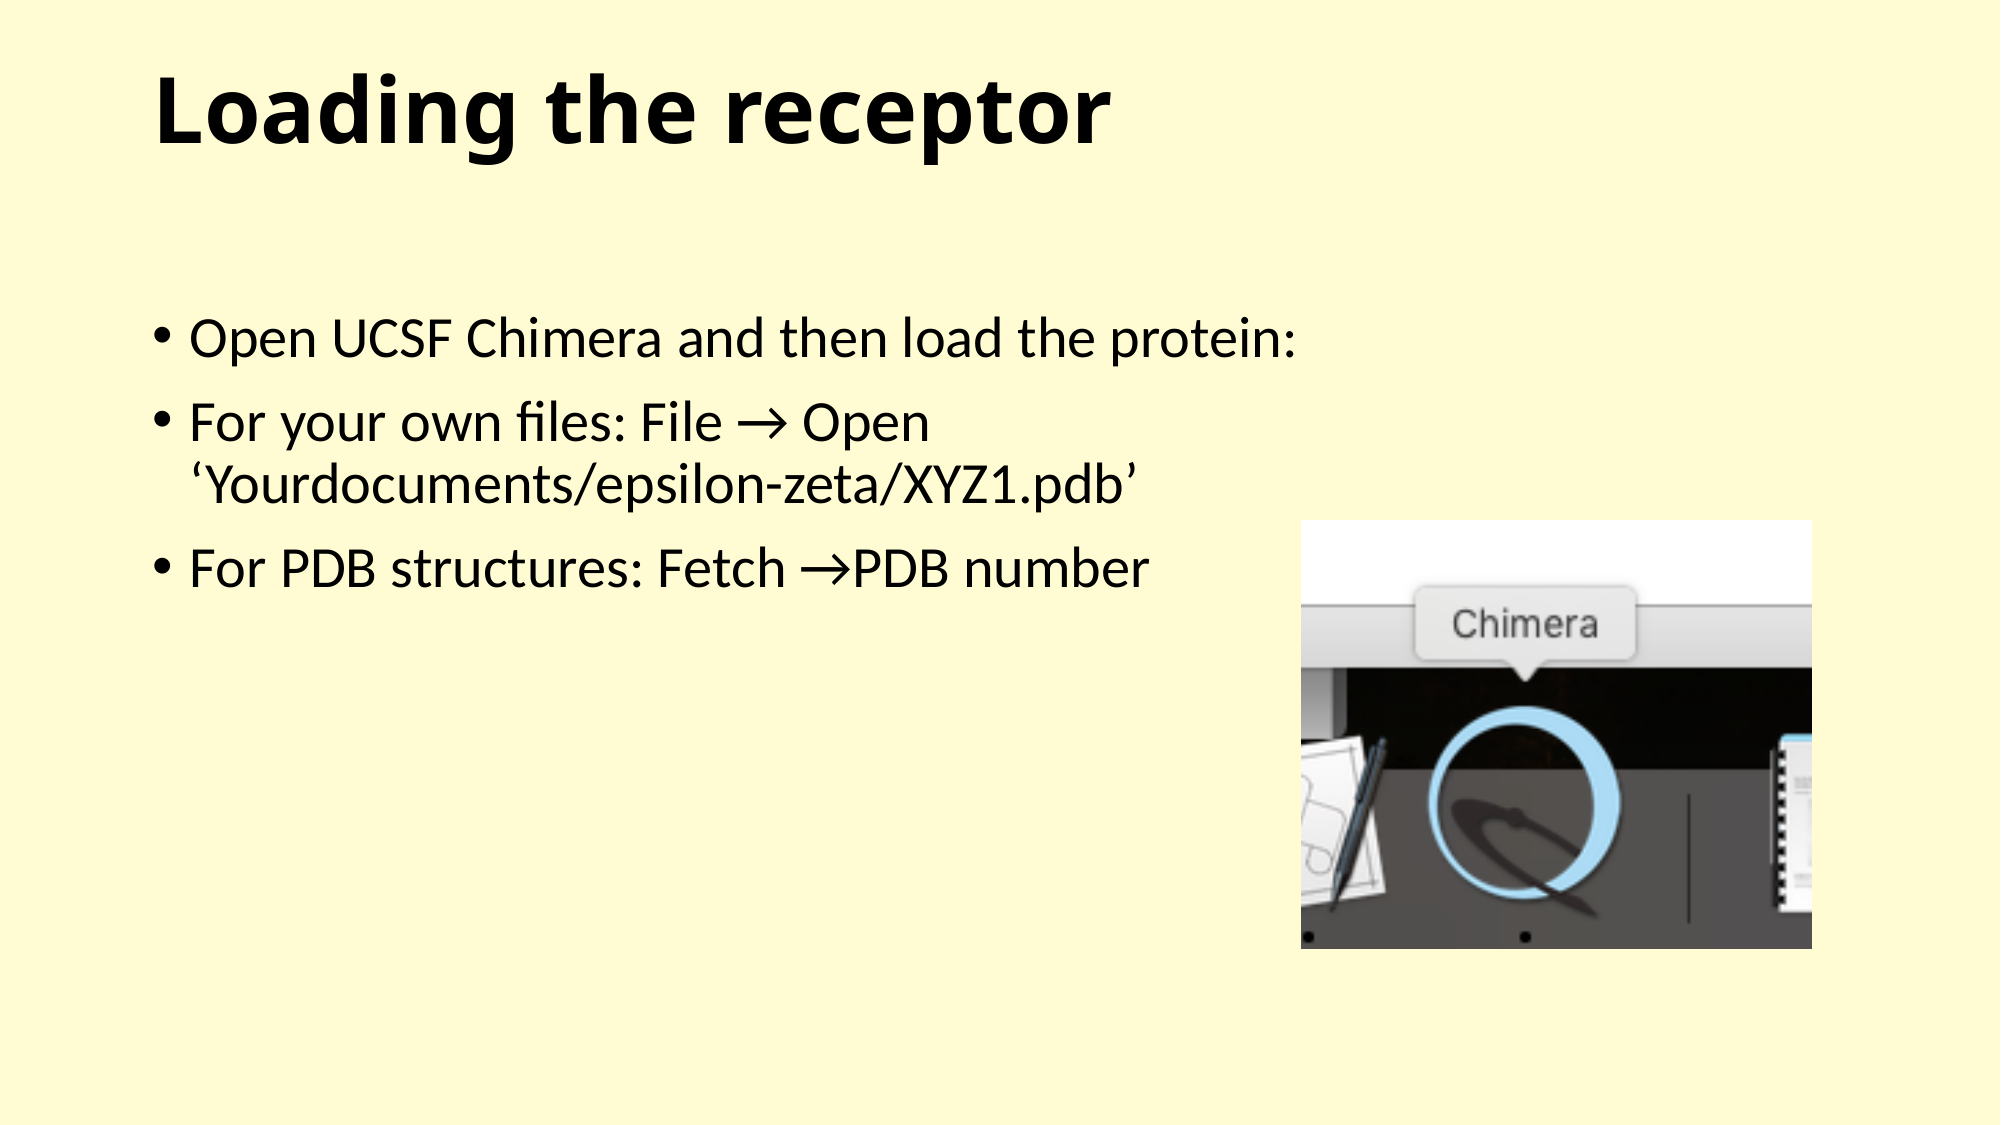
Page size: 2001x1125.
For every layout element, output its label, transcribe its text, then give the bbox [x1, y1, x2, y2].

picture [1301, 520, 1812, 949]
title Loading the receptor [137, 59, 1863, 278]
list Open UCSF Chimera and then load the protein: For your own files: File → Open ‘Yourdocuments/epsilon-zeta/XYZ1.pdb’ For PDB structures: Fetch →PDB number [137, 299, 1863, 1014]
